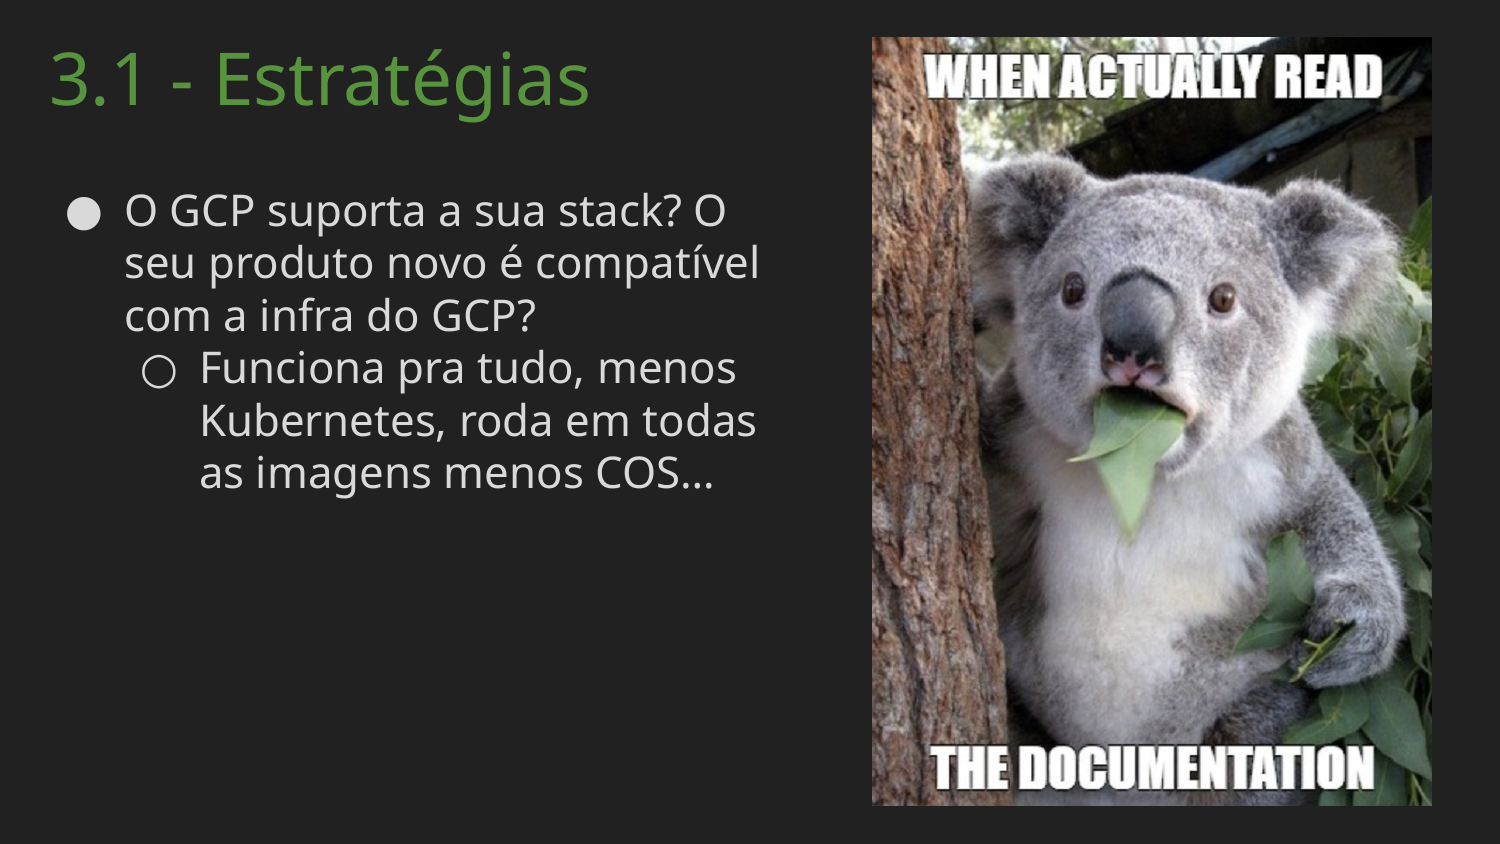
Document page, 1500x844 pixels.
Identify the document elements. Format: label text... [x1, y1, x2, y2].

text_box O GCP suporta a sua stack? O seu produto novo é compatível com a infra do GCP? Funciona pra tudo, menos Kubernetes, roda em todas as imagens menos COS… [34, 167, 808, 566]
title 3.1 - Estratégias [34, 17, 1432, 168]
picture [872, 37, 1432, 806]
